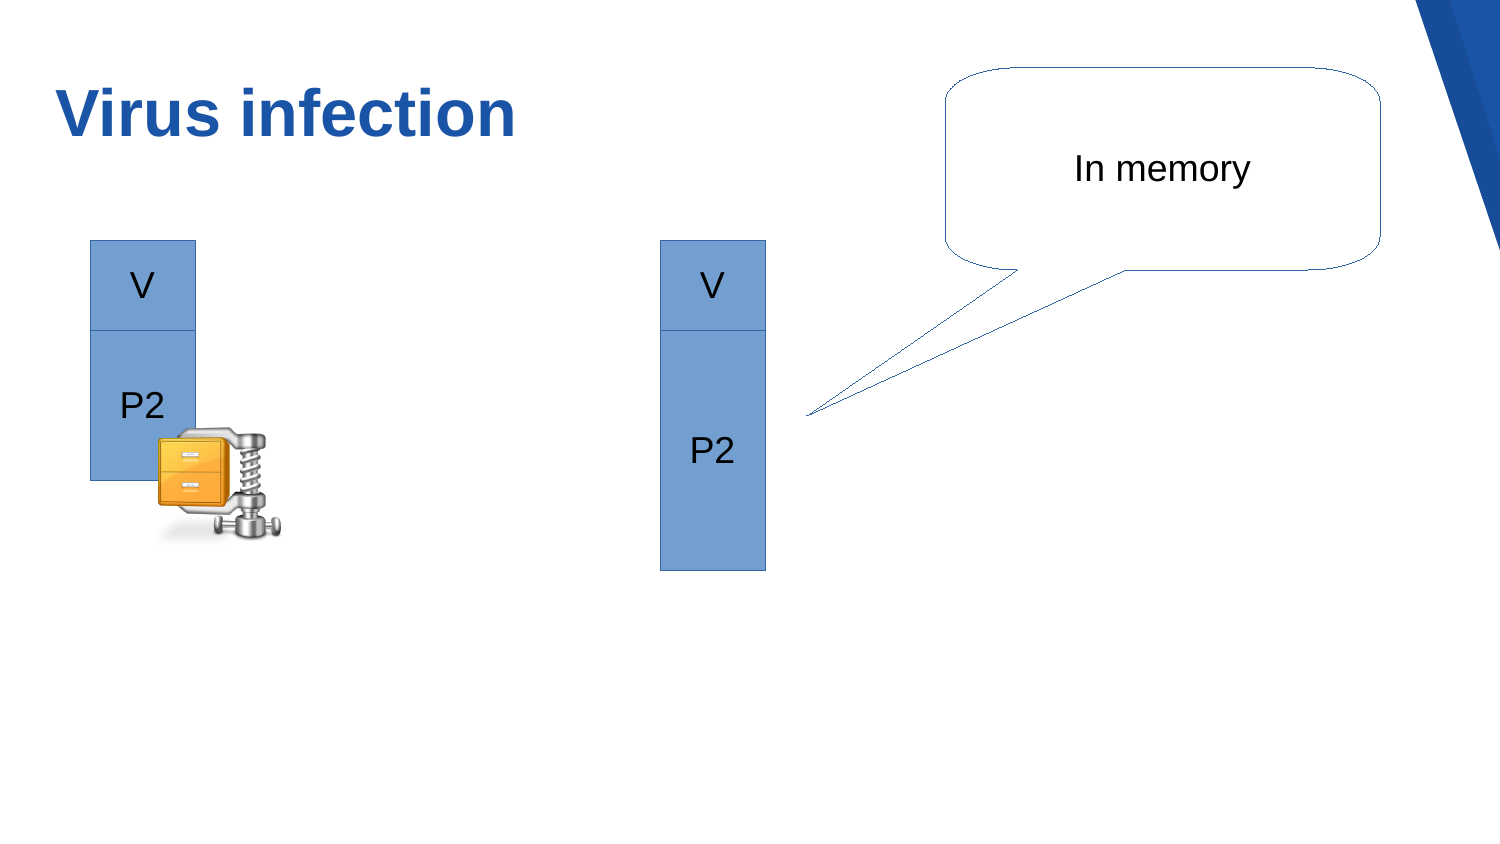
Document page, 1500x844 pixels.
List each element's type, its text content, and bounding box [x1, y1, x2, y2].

title Virus infection [40, 97, 945, 166]
text_box V [90, 240, 196, 331]
text_box V [660, 240, 766, 331]
text_box In memory [806, 67, 1381, 416]
text_box P2 [660, 331, 766, 571]
text_box P2 [90, 331, 196, 481]
picture [150, 419, 286, 556]
